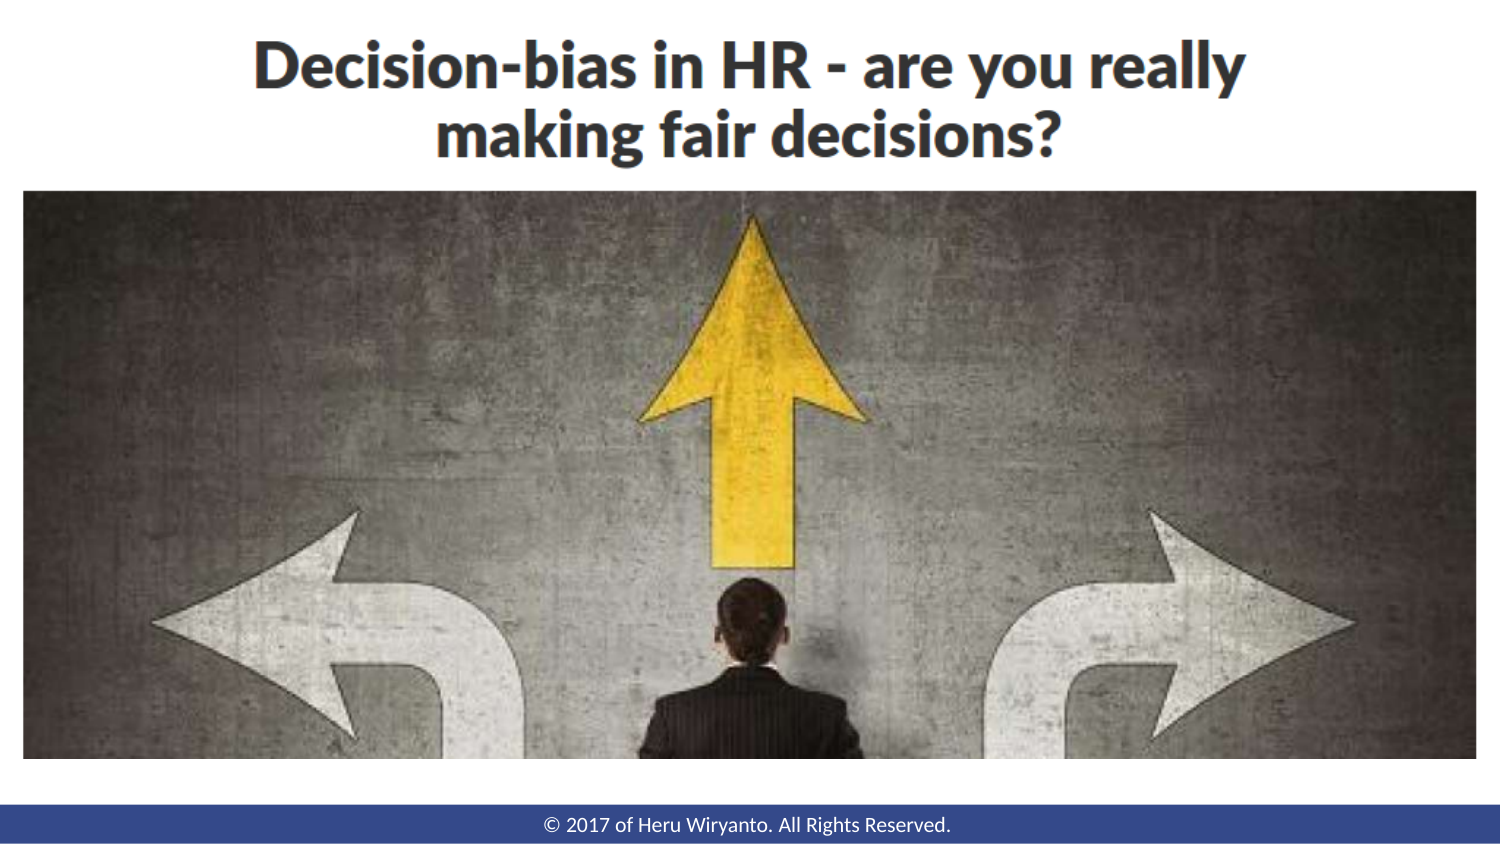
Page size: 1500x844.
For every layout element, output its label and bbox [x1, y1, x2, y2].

picture [0, 0, 1494, 759]
